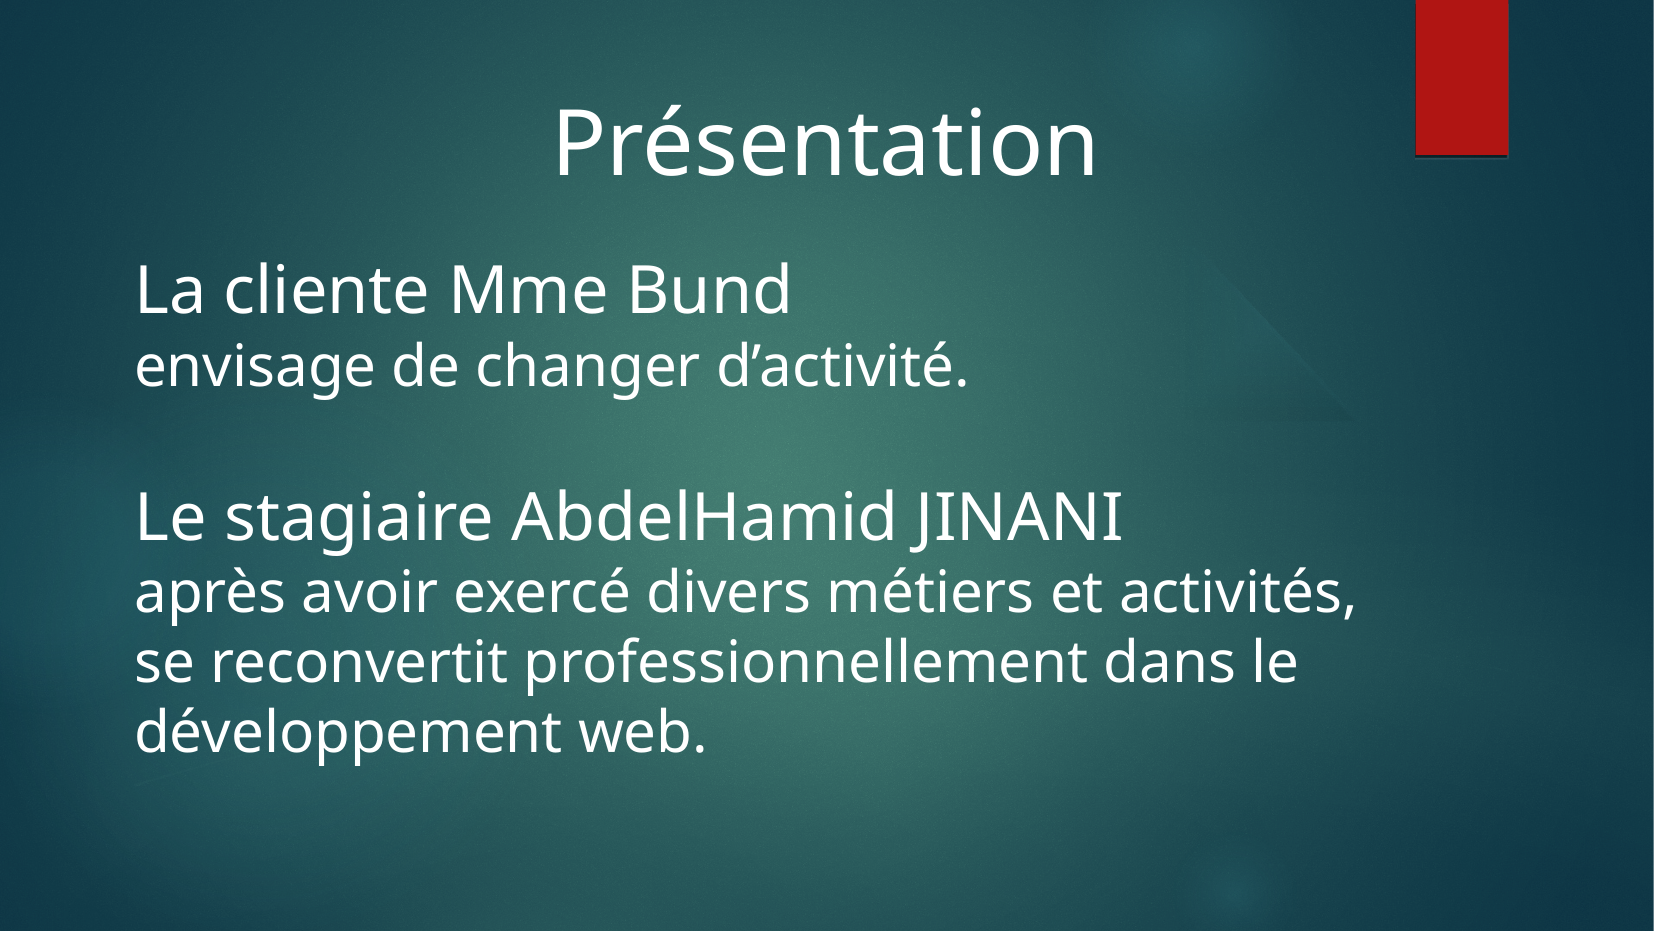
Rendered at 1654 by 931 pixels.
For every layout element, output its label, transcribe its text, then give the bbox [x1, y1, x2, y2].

picture [0, 0, 1654, 931]
text_box La cliente​ Mme Bund envisage de changer d’activité. [119, 239, 1353, 406]
text_box Présentation​ [453, 76, 1199, 202]
text_box Le stagiaire AbdelHamid JINANI après avoir exercé divers métiers et activités, se reconvertit professionnellement dans le développement web. [119, 465, 1439, 772]
